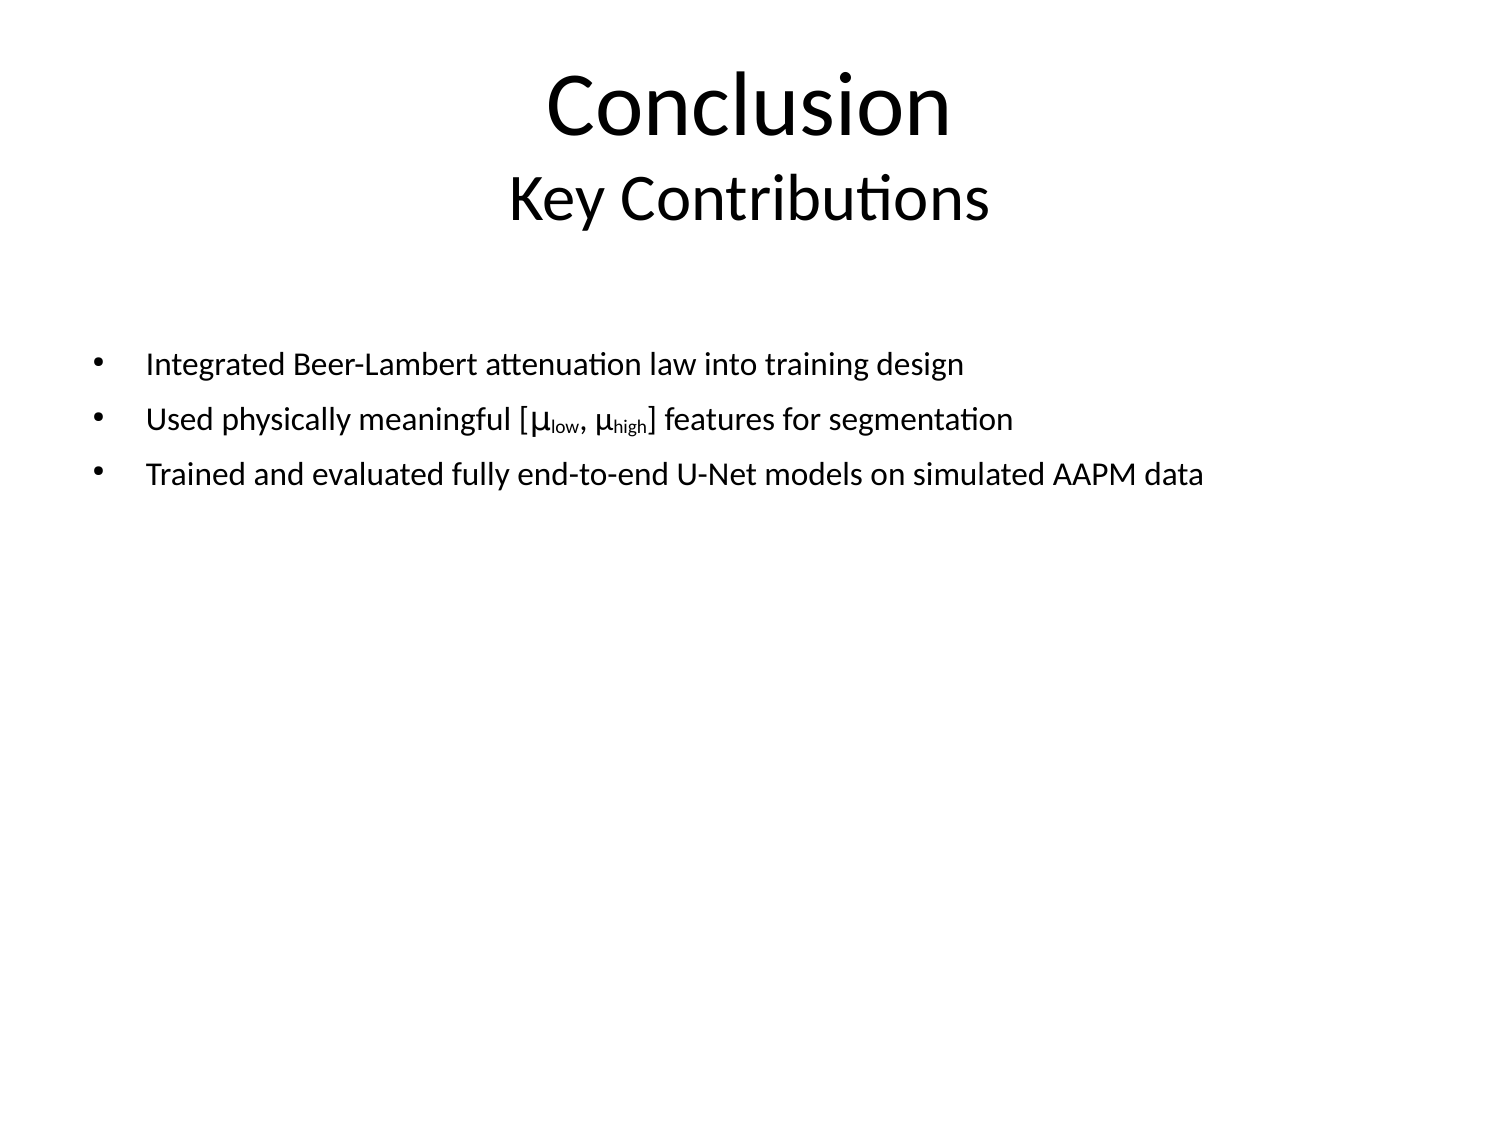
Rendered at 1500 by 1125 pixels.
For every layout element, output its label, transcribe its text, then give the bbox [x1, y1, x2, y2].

title Conclusion Key Contributions [75, 45, 1425, 233]
list Integrated Beer-Lambert attenuation law into training design Used physically meaningful [μlow, μhigh] features for segmentation Trained and evaluated fully end-to-end U-Net models on simulated AAPM data [75, 262, 1425, 1005]
